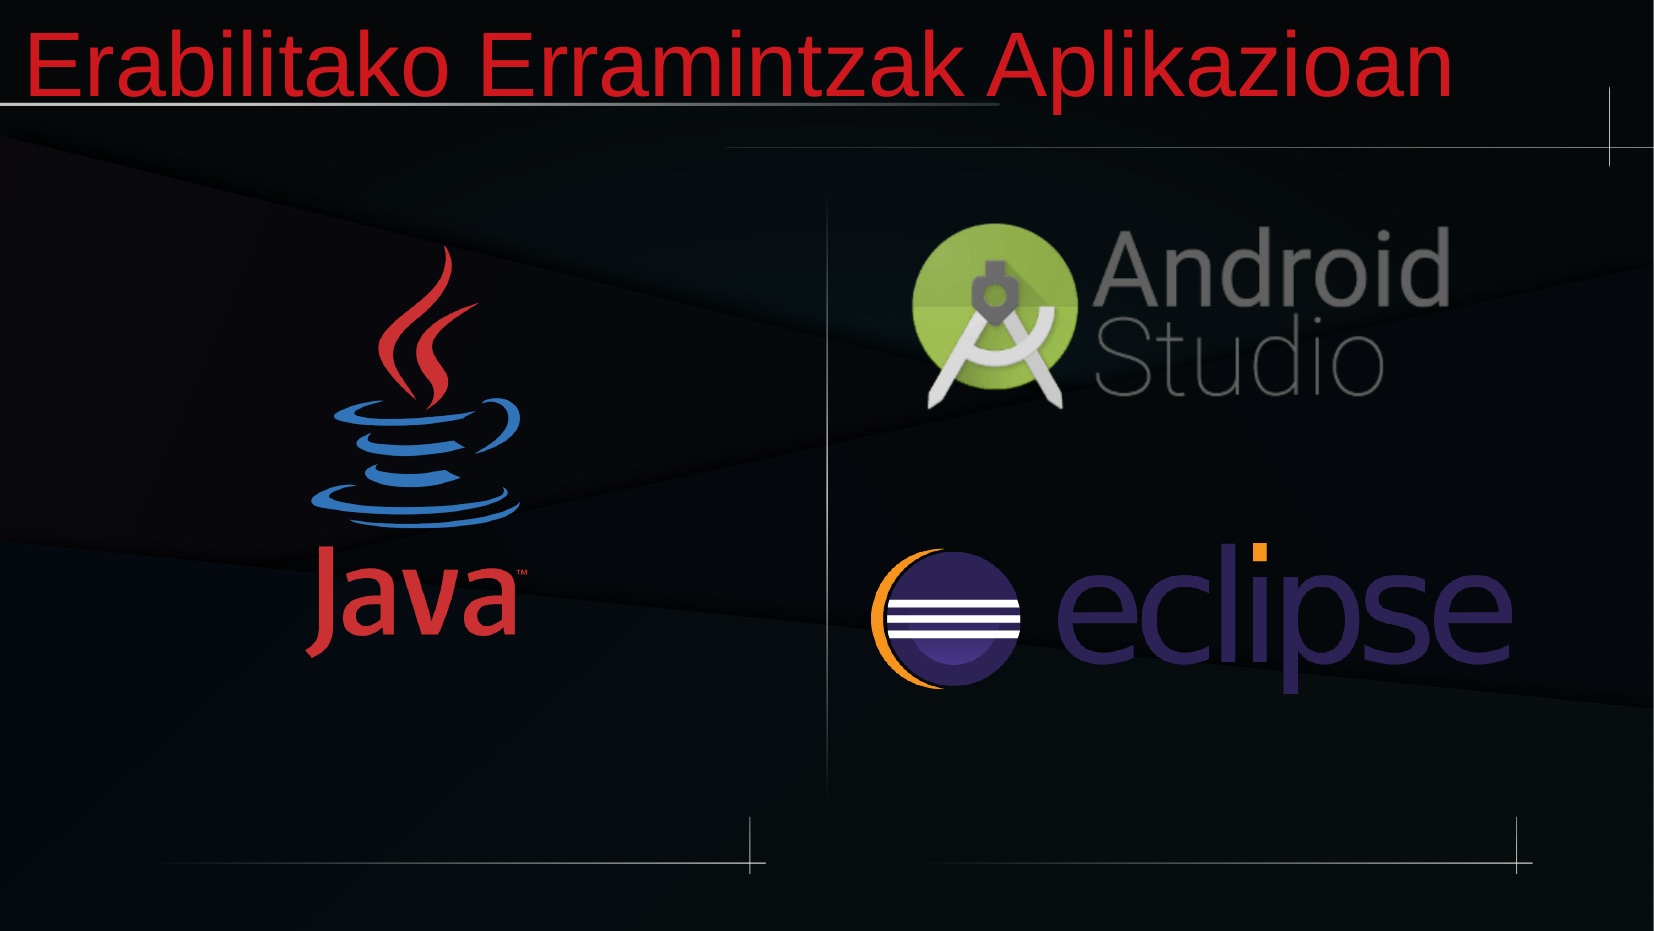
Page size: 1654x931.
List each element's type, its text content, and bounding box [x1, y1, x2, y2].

picture [0, 0, 1654, 931]
title Erabilitako Erramintzak Aplikazioan [23, 11, 1589, 119]
